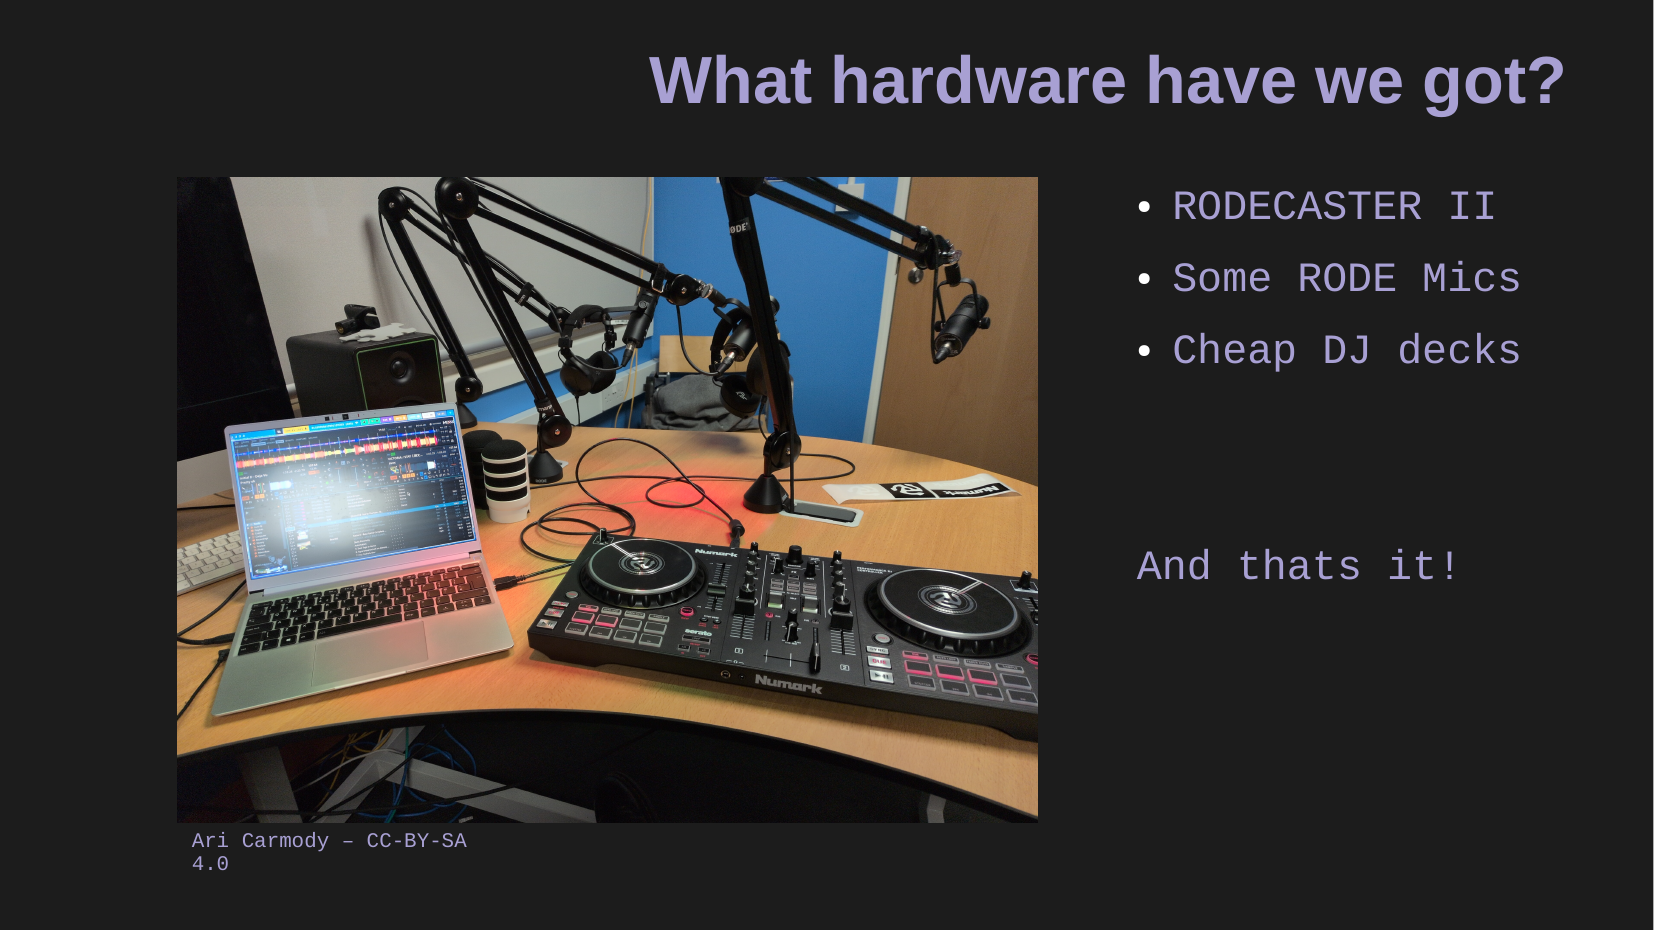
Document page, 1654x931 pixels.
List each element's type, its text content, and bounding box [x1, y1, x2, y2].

text_box RODECASTER II Some RODE Mics Cheap DJ decks And thats it! [1122, 177, 1595, 650]
text_box Ari Carmody – CC-BY-SA 4.0 [177, 822, 532, 861]
picture [177, 177, 1038, 823]
title What hardware have we got? [649, 43, 1625, 119]
